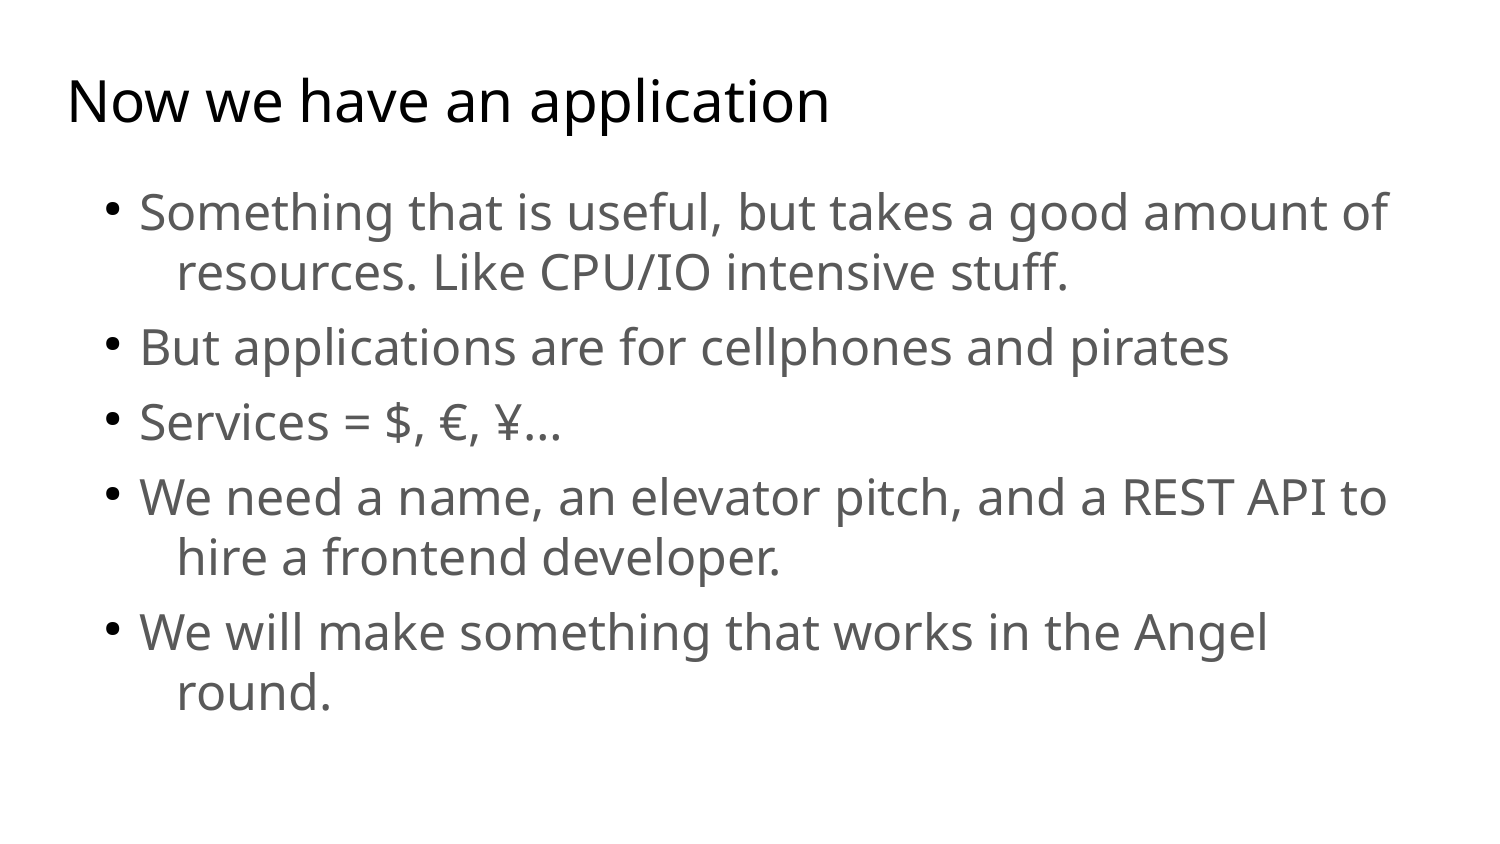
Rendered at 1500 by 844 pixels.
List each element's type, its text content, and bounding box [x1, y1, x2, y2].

title Now we have an application [51, 49, 1449, 144]
list Something that is useful, but takes a good amount of resources. Like CPU/IO intensive stuff. But applications are for cellphones and pirates Services = $, €, ¥… We need a name, an elevator pitch, and a REST API to hire a frontend developer. We will make something that works in the Angel round. [51, 165, 1449, 726]
